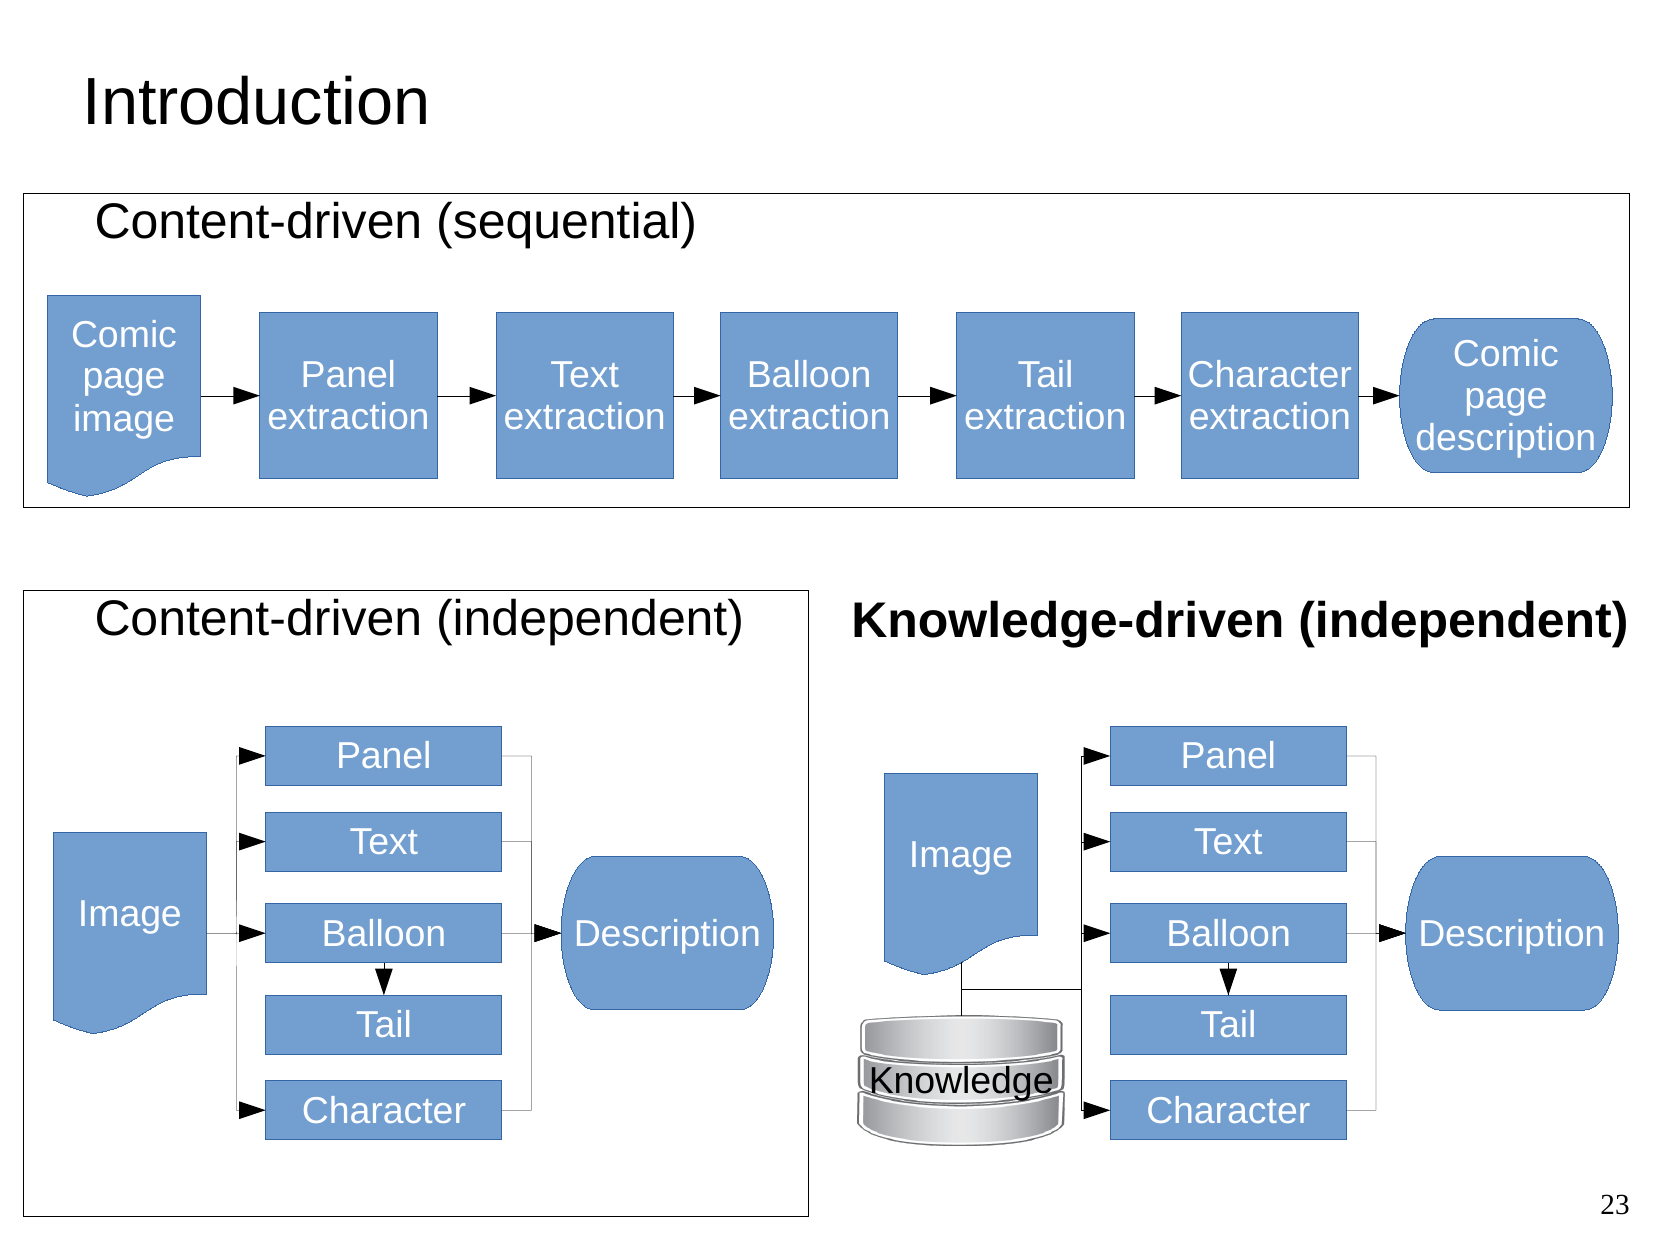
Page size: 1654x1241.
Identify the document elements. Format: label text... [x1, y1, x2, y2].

text_box Comic page image [47, 295, 201, 497]
text_box Balloon extraction [720, 312, 898, 479]
list Content-driven (sequential) [23, 193, 1630, 508]
title Introduction [82, 49, 1571, 154]
text_box Description [561, 856, 774, 1010]
text_box Image [884, 773, 1038, 975]
text_box Character [1110, 1080, 1347, 1140]
picture [857, 1015, 1065, 1146]
text_box Tail extraction [956, 312, 1135, 479]
text_box Balloon [265, 903, 502, 963]
text_box Panel [265, 726, 502, 786]
text_box Description [1405, 856, 1619, 1011]
text_box Character extraction [1181, 312, 1359, 479]
text_box Character [265, 1080, 502, 1140]
text_box Panel extraction [259, 312, 438, 479]
text_box Balloon [1110, 903, 1347, 963]
text_box Text [265, 812, 502, 872]
text_box Panel [1110, 726, 1347, 786]
list Content-driven (independent) [23, 590, 809, 1217]
text_box Image [53, 832, 207, 1034]
text_box Text [1110, 812, 1347, 872]
text_box Tail [265, 995, 502, 1055]
text_box Knowledge-driven (independent) [785, 584, 1654, 656]
text_box Comic page description [1399, 318, 1613, 473]
text_box Text extraction [496, 312, 674, 479]
text_box Tail [1110, 995, 1347, 1055]
